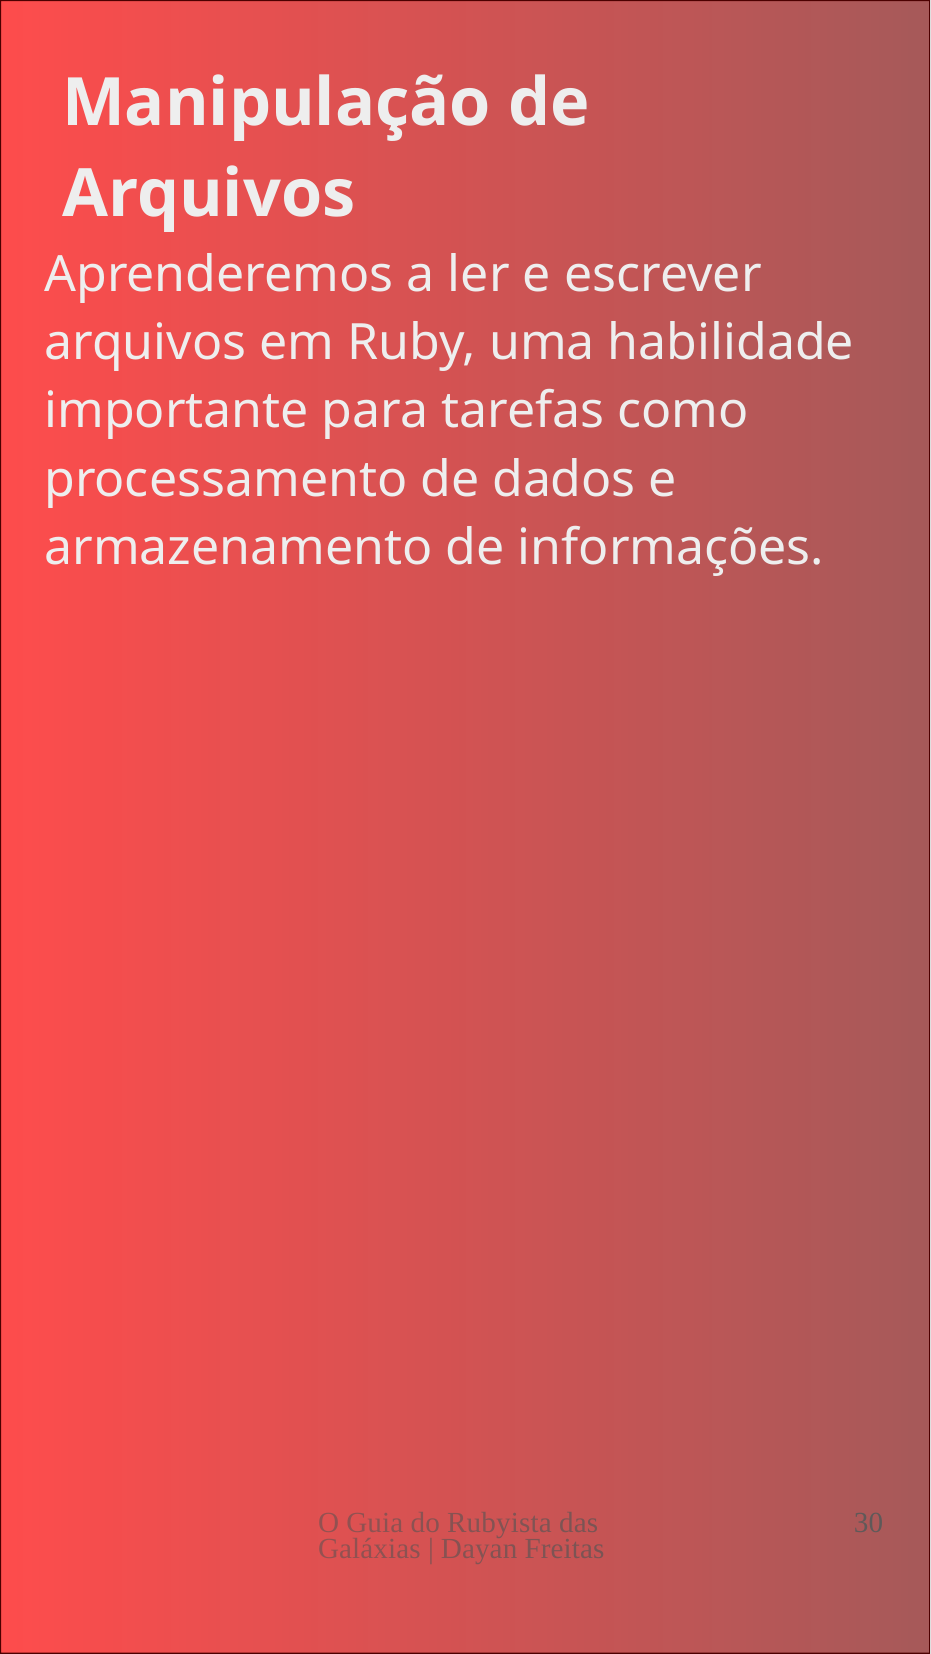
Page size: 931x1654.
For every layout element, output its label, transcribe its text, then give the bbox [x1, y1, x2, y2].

text_box [0, 0, 931, 1654]
text_box [146, 551, 159, 561]
text_box [409, 546, 425, 561]
text_box [452, 546, 467, 561]
text_box [51, 551, 64, 561]
text_box [150, 187, 165, 209]
text_box Aprenderemos a ler e escrever arquivos em Ruby, uma habilidade importante para tarefas como processamento de dados e armazenamento de informações. [0, 230, 922, 546]
text_box [683, 551, 696, 561]
text_box [585, 546, 601, 561]
text_box [735, 546, 751, 561]
text_box Manipulação de Arquivos [47, 47, 886, 166]
text_box [257, 551, 270, 561]
